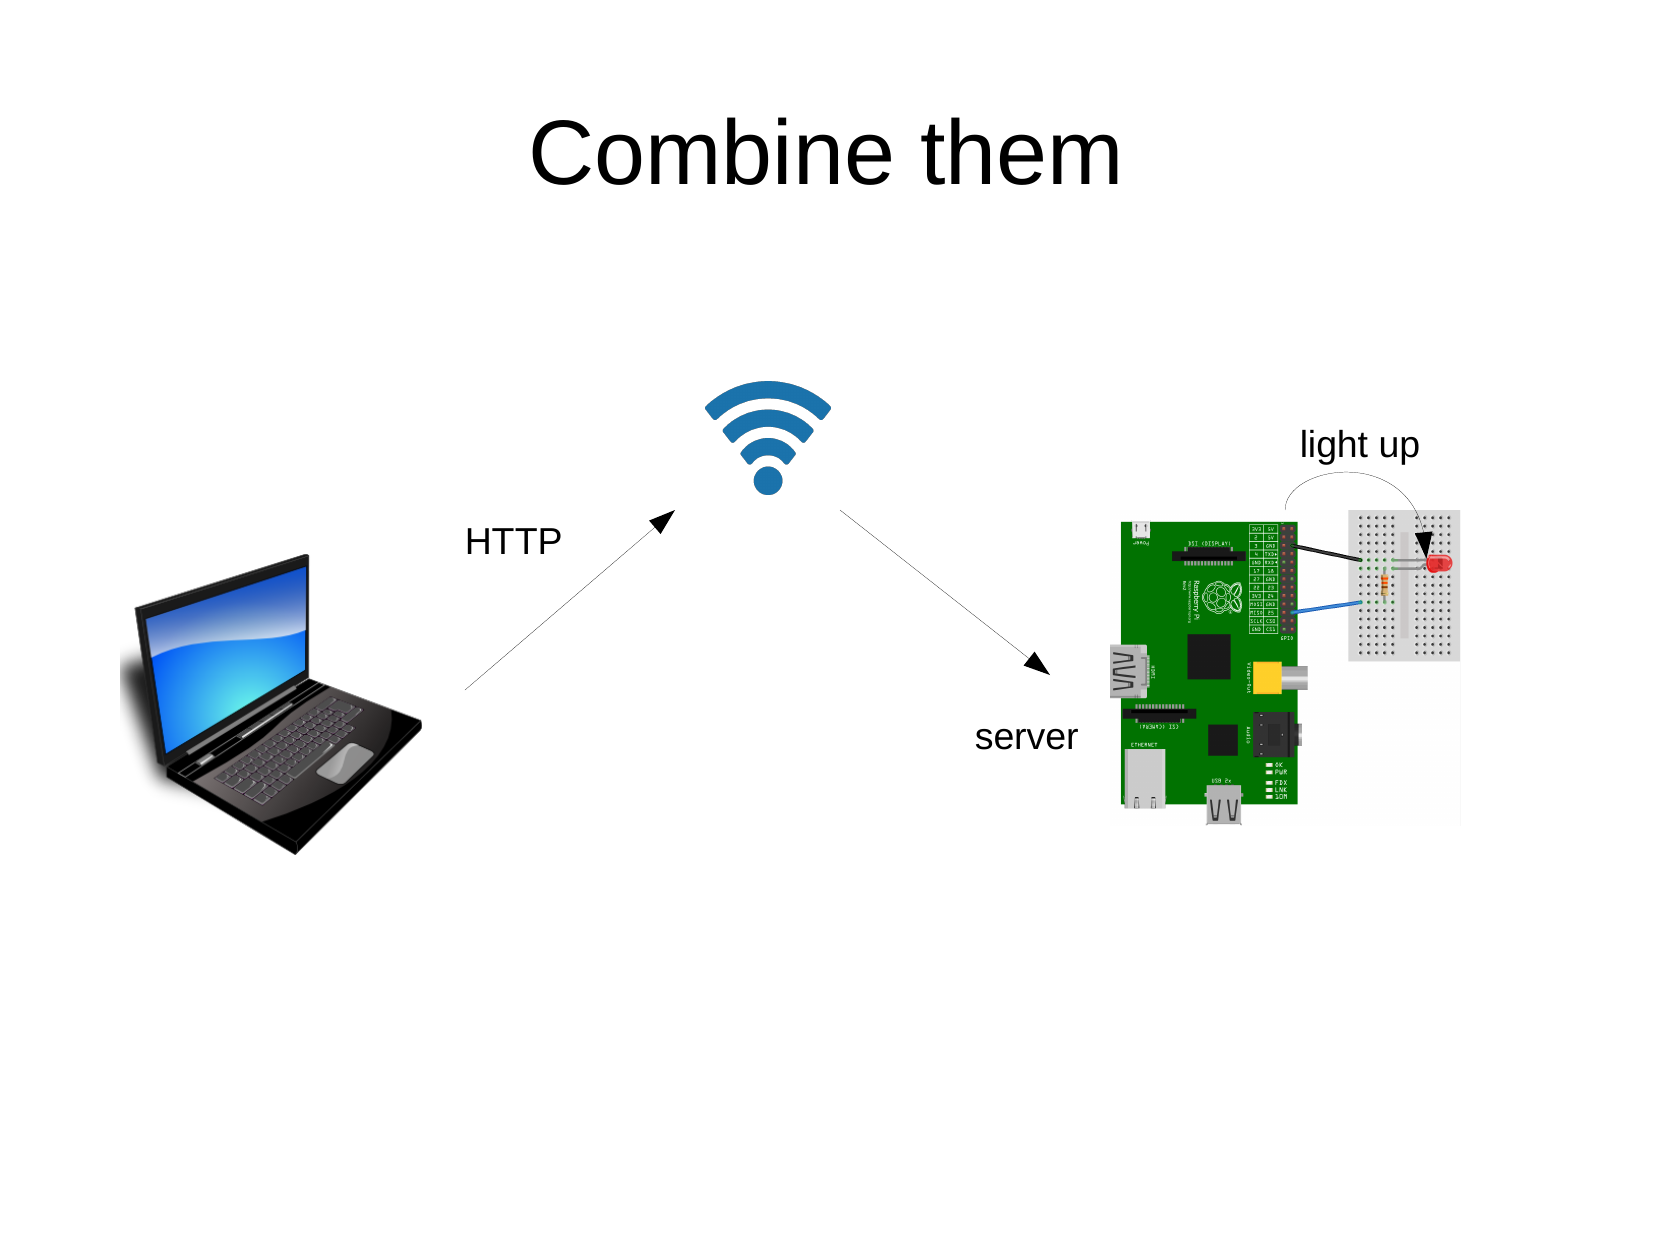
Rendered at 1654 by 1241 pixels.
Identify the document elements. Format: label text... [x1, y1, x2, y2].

picture [1110, 510, 1461, 826]
title Combine them [82, 49, 1571, 257]
picture [705, 381, 831, 496]
text_box light up [1285, 416, 1436, 474]
text_box server [960, 708, 1094, 766]
picture [120, 554, 422, 856]
text_box HTTP [450, 513, 578, 571]
